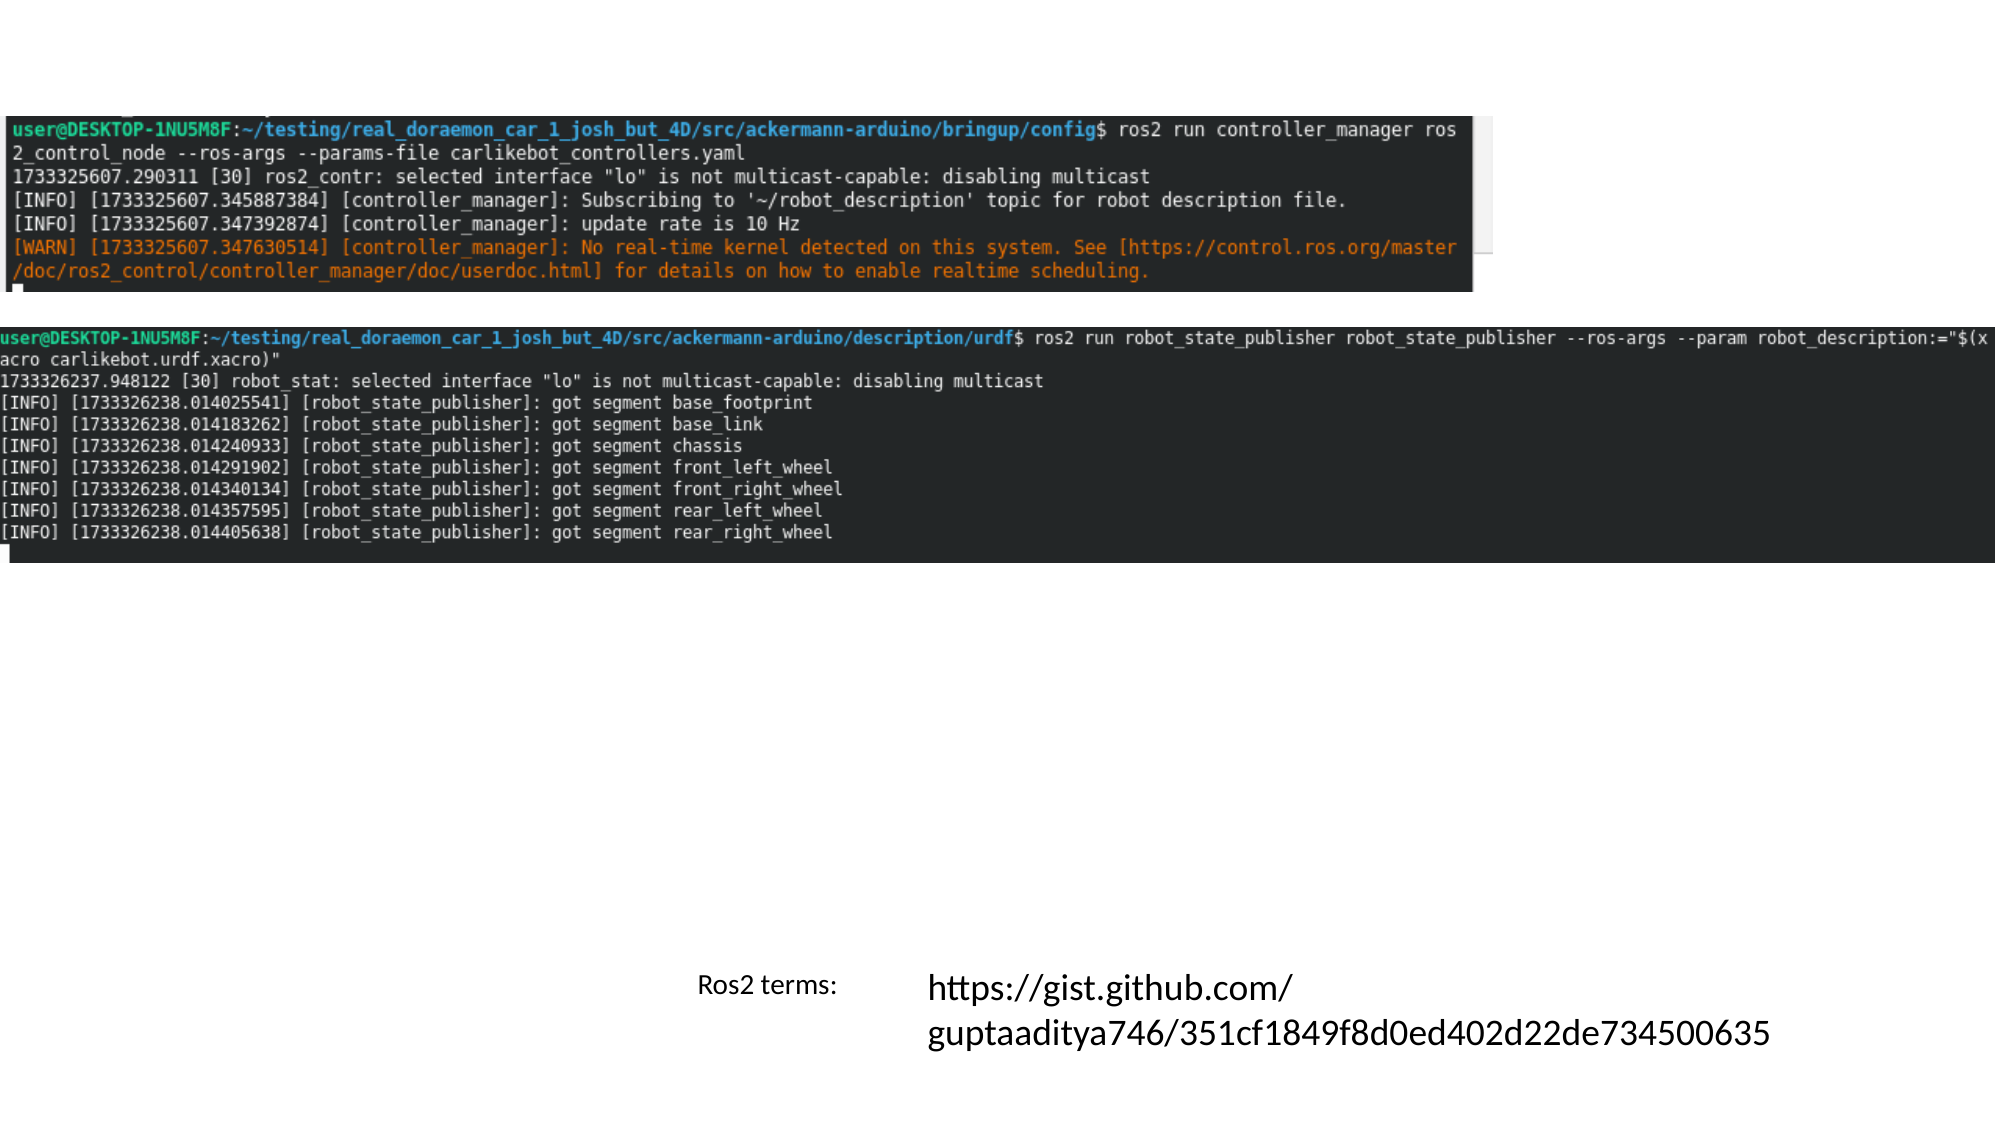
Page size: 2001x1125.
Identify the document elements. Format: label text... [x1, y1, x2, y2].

text_box Ros2 terms: [682, 958, 860, 1008]
text_box https://gist.github.com/guptaaditya746/351cf1849f8d0ed402d22de734500635 [912, 955, 1916, 1061]
picture [0, 327, 1995, 563]
picture [0, 116, 1493, 292]
